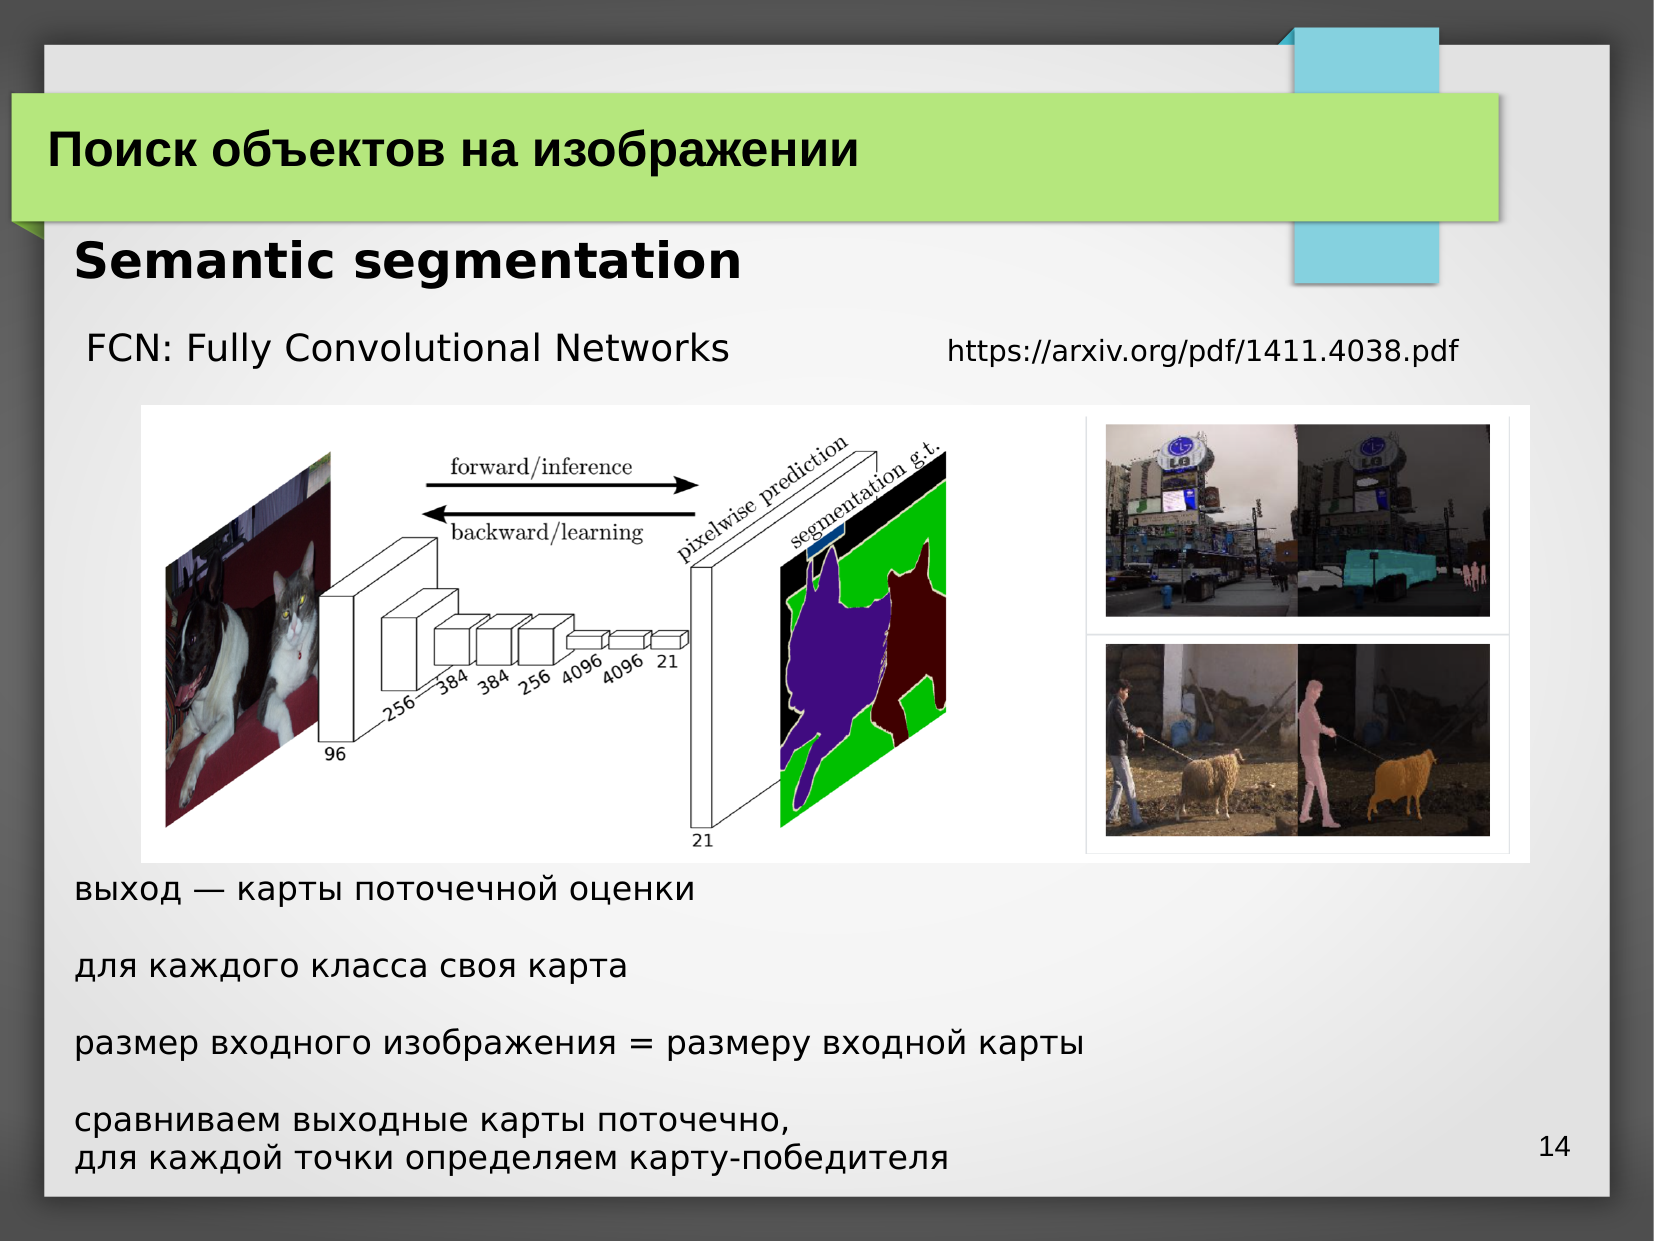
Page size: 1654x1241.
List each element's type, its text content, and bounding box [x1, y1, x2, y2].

title Поиск объектов на изображении [47, 120, 1004, 177]
text_box Semantic segmentation [59, 224, 1063, 319]
text_box выход — карты поточечной оценки для каждого класса своя карта размер входного изображения = размеру входной карты сравниваем выходные карты поточечно, для каждой точки определяем карту-победителя [59, 862, 1170, 1188]
text_box FCN: Fully Convolutional Networks https://arxiv.org/pdf/1411.4038.pdf [70, 318, 1548, 412]
picture [0, 0, 1654, 1241]
